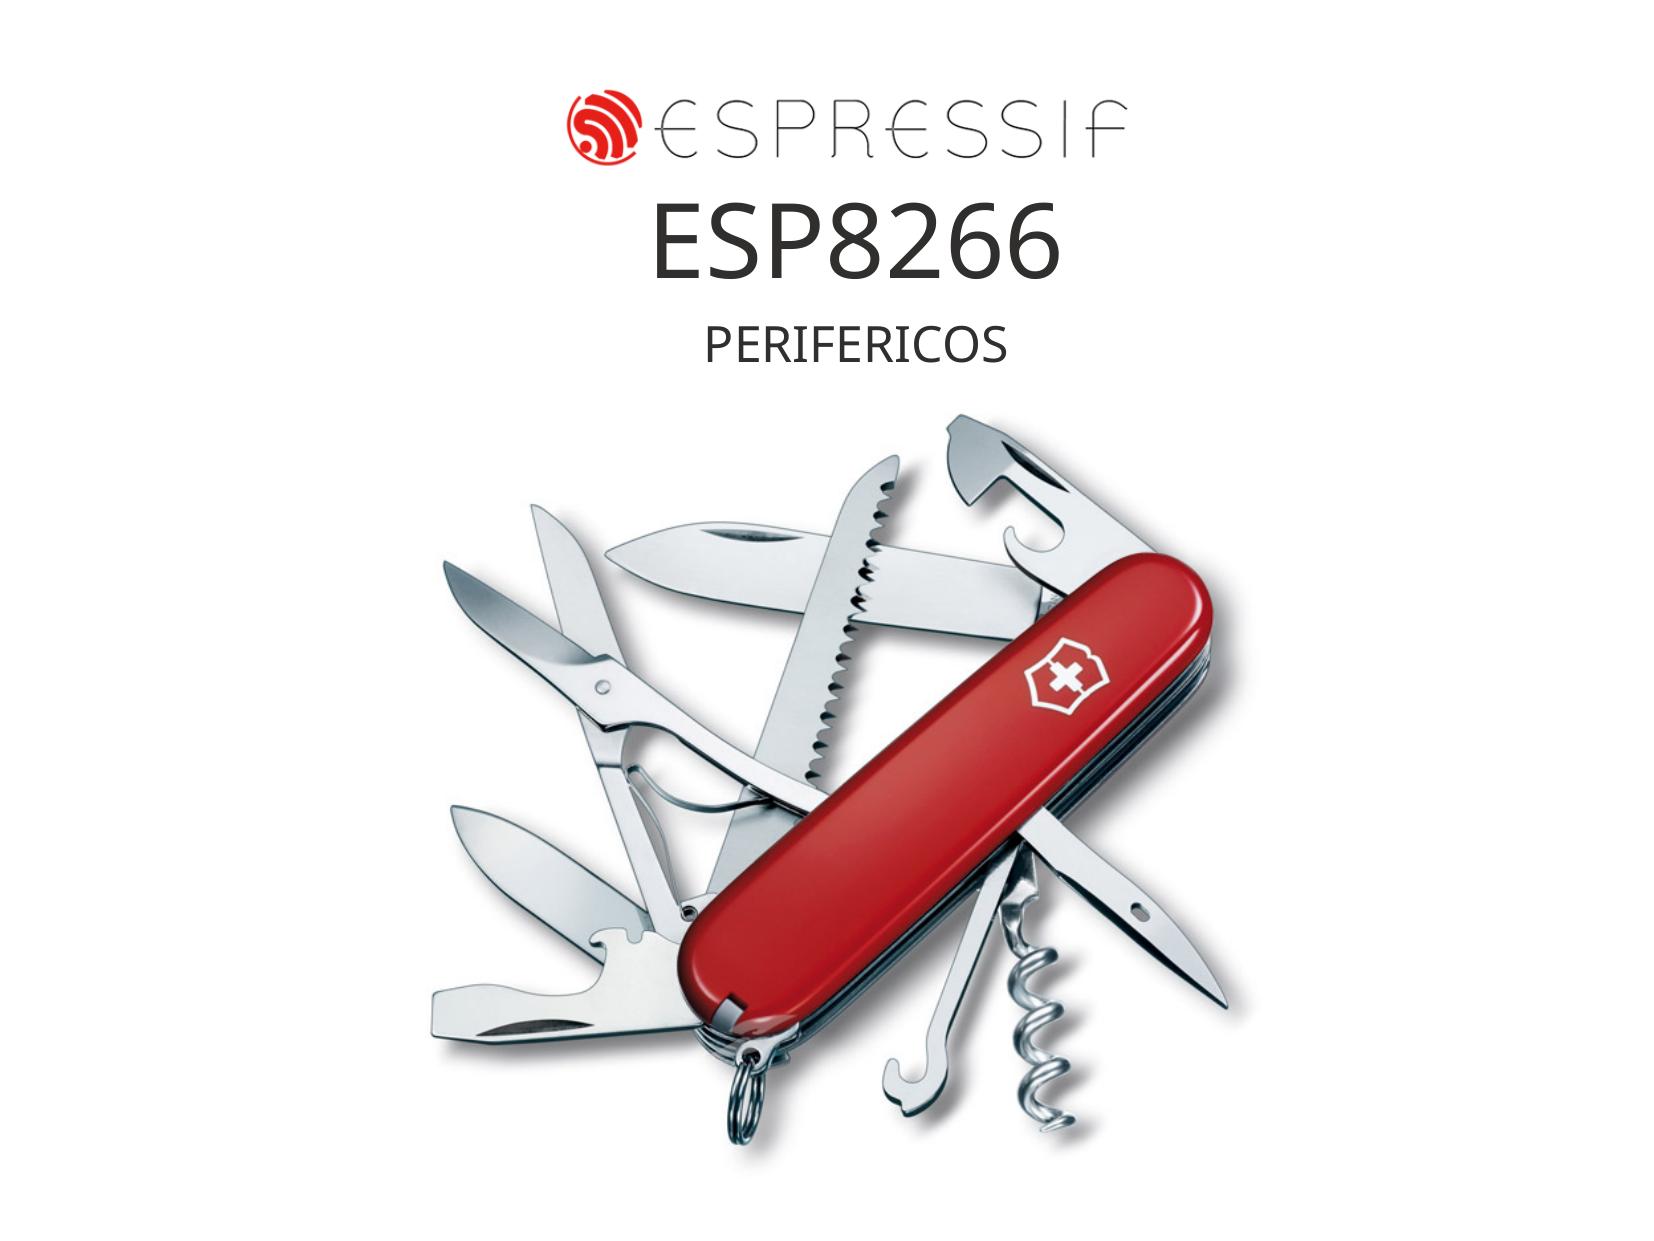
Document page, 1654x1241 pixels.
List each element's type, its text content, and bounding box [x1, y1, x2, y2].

picture [552, 78, 1140, 172]
text_box ESP8266 PERIFERICOS [271, 159, 1441, 414]
picture [372, 414, 1300, 1235]
